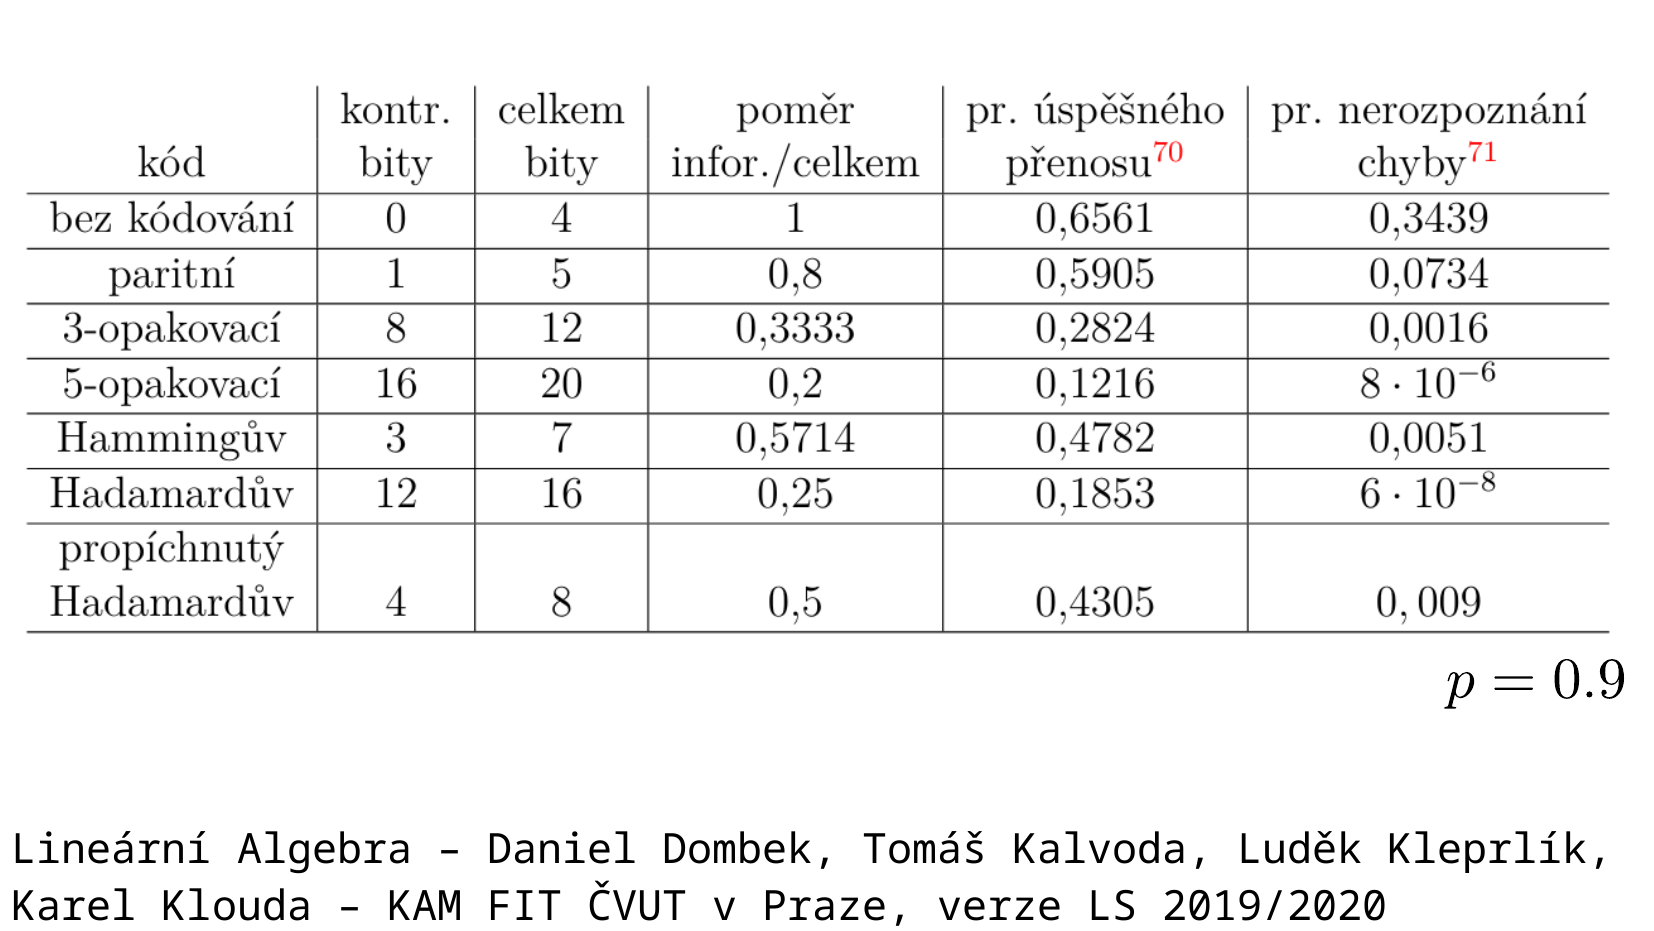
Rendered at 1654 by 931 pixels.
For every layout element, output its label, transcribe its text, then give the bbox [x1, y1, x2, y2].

picture [5, 64, 1654, 650]
text_box [1443, 659, 1625, 709]
list Lineární Algebra – Daniel Dombek, Tomáš Kalvoda, Luděk Kleprlík, Karel Klouda – KAM FIT ČVUT v Praze, verze LS 2019/2020 [0, 818, 1625, 931]
